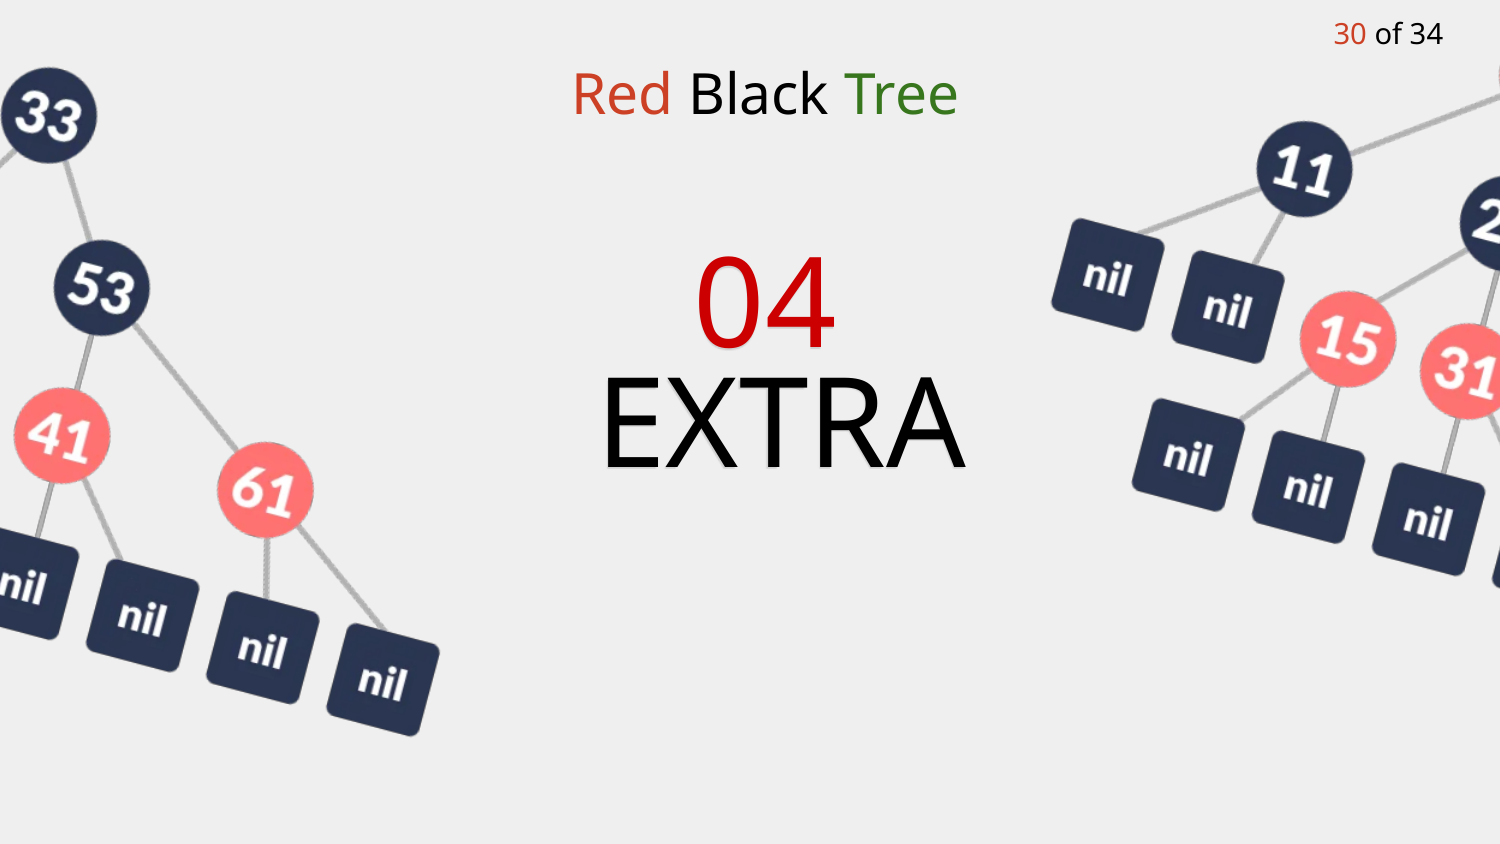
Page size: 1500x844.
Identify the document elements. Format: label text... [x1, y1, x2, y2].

title Red Black Tree [545, 41, 985, 142]
subtitle 04 EXTRA [534, 236, 1045, 527]
text_box 30 of 34 [1318, 0, 1500, 65]
picture [0, 0, 630, 844]
picture [939, 0, 1500, 647]
